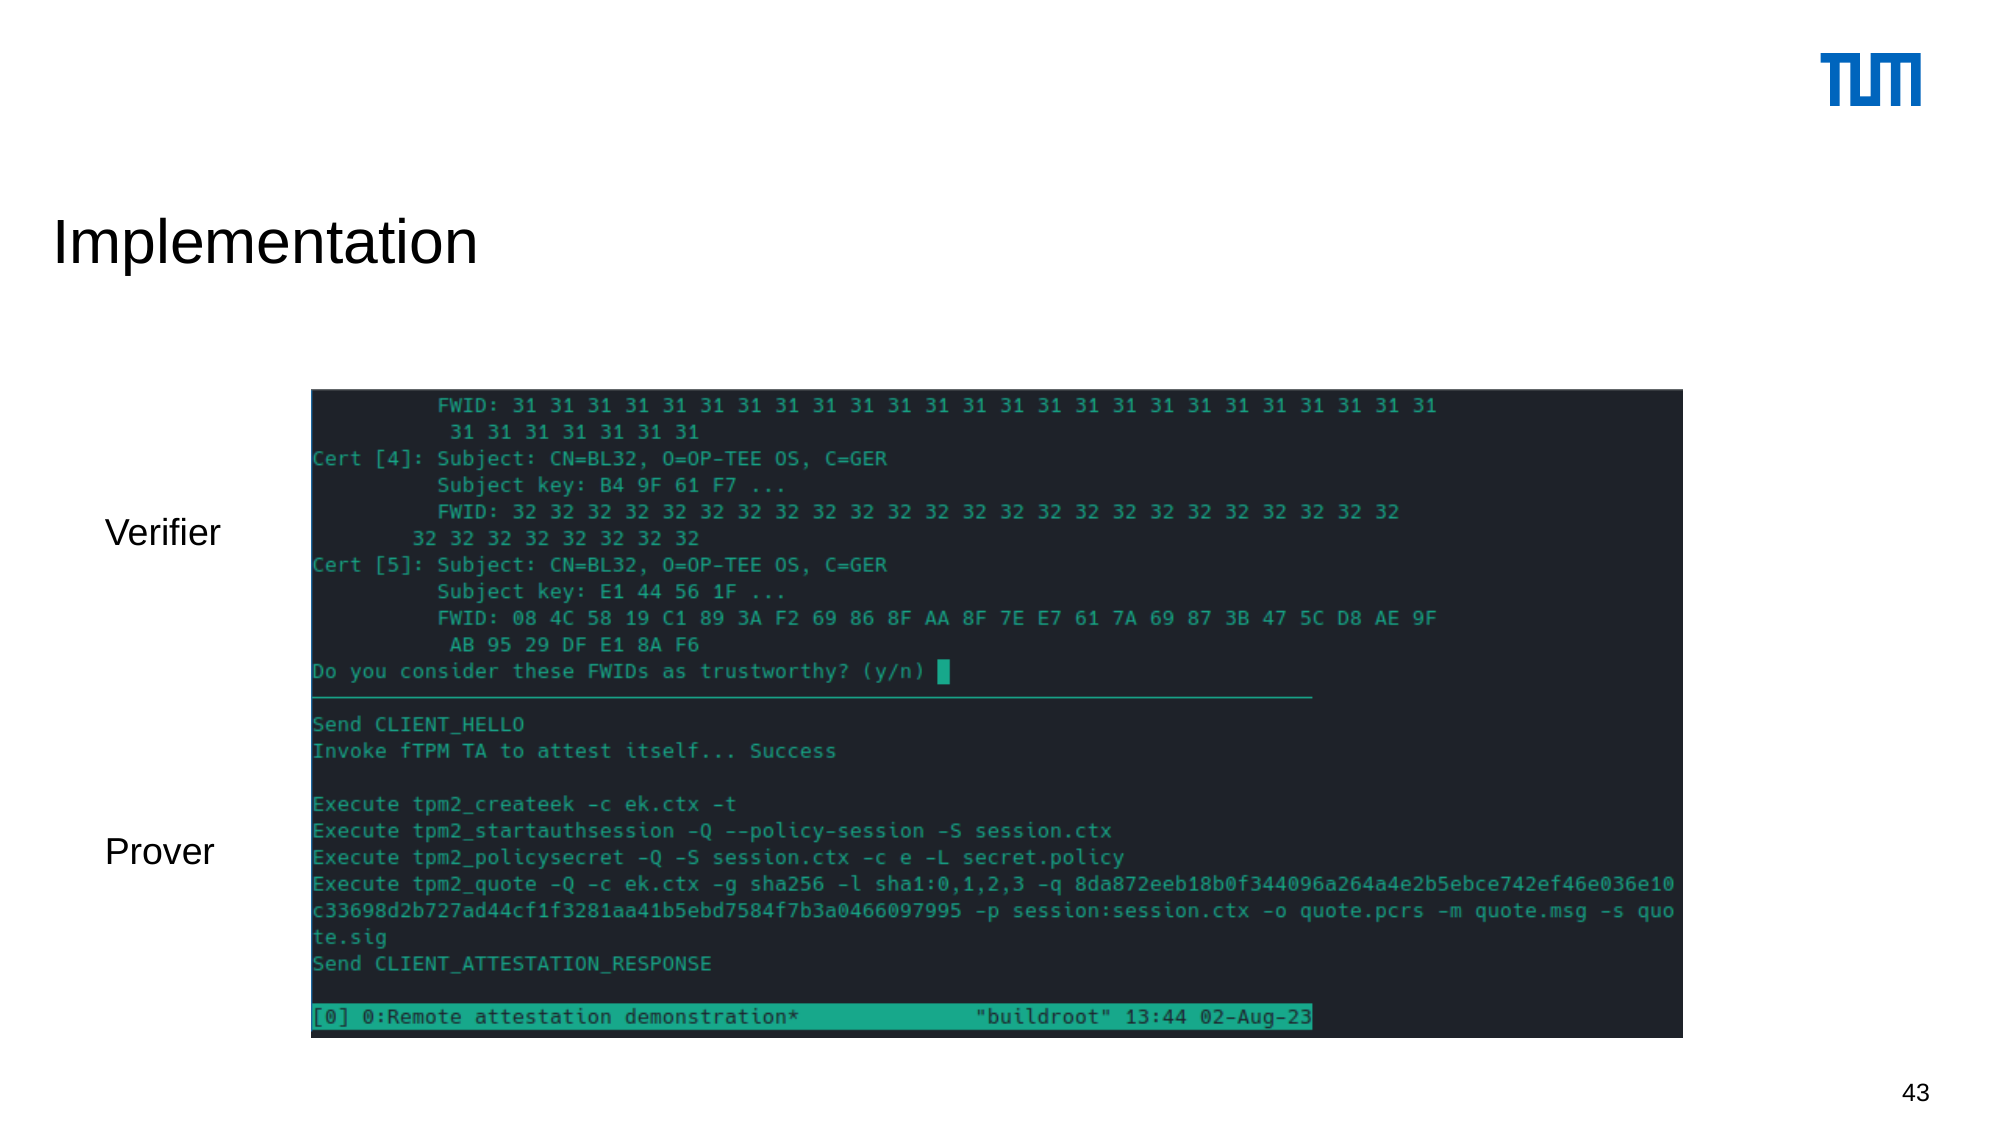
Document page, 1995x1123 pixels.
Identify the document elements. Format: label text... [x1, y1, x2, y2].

picture [311, 389, 1683, 1039]
title Implementation [52, 136, 1453, 277]
text_box Prover [90, 823, 237, 880]
text_box Verifier [90, 504, 237, 562]
